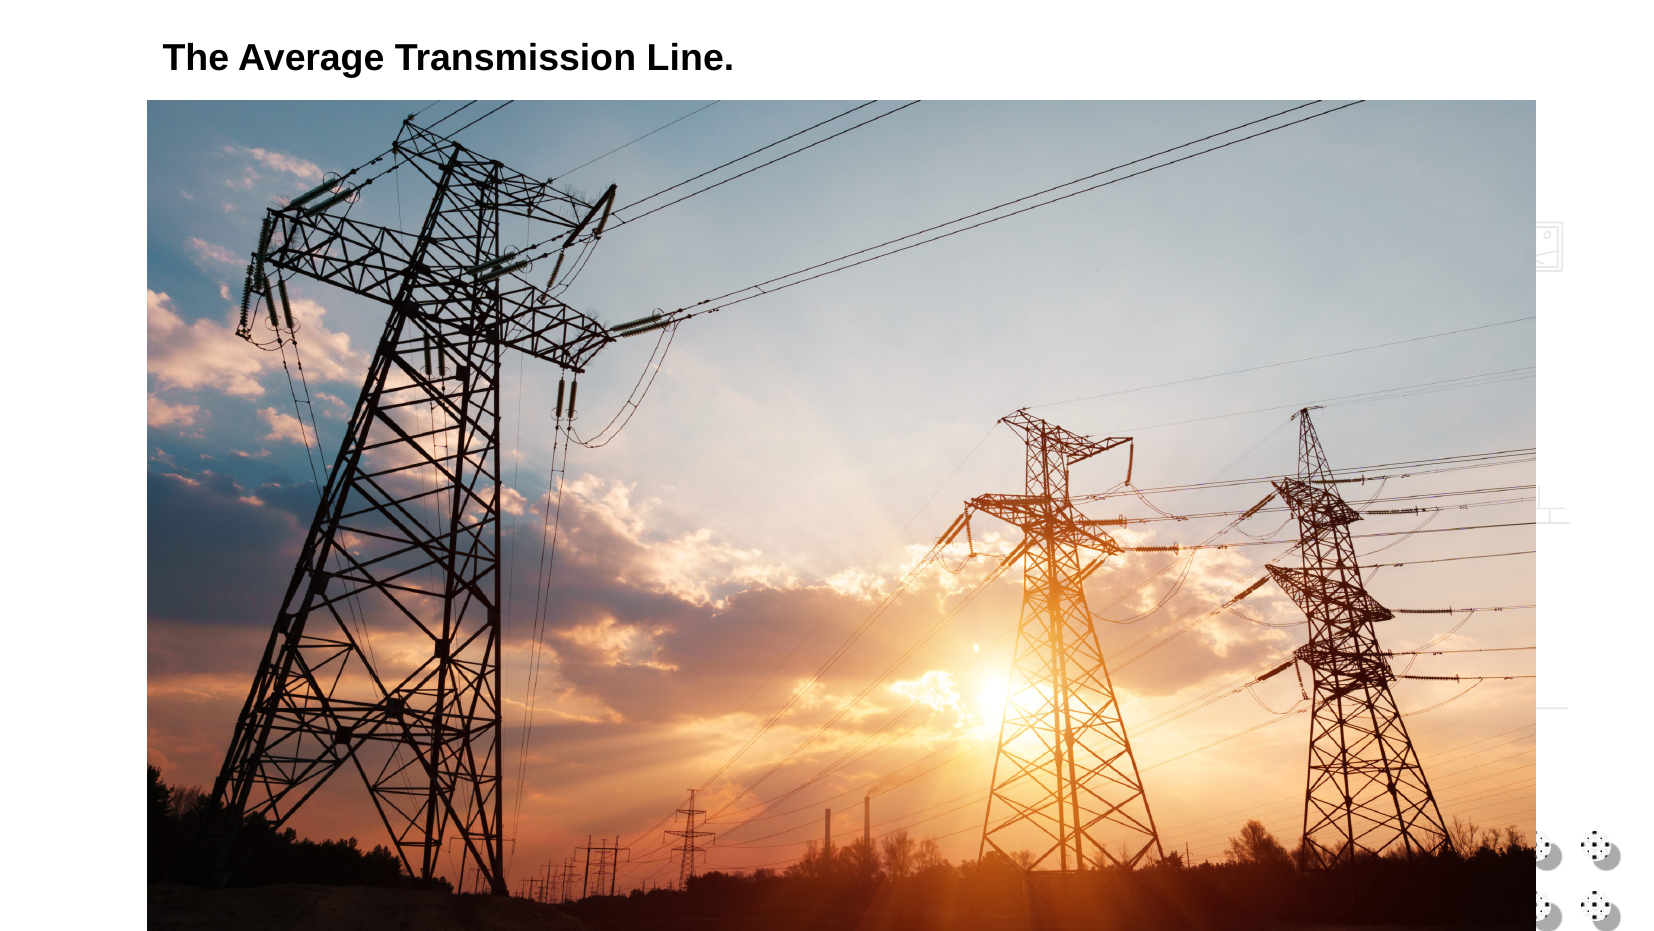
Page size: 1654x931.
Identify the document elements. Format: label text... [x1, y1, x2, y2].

text_box The Average Transmission Line. [147, 29, 1130, 87]
picture [1580, 890, 1612, 922]
picture [147, 100, 1552, 931]
picture [1581, 830, 1612, 862]
